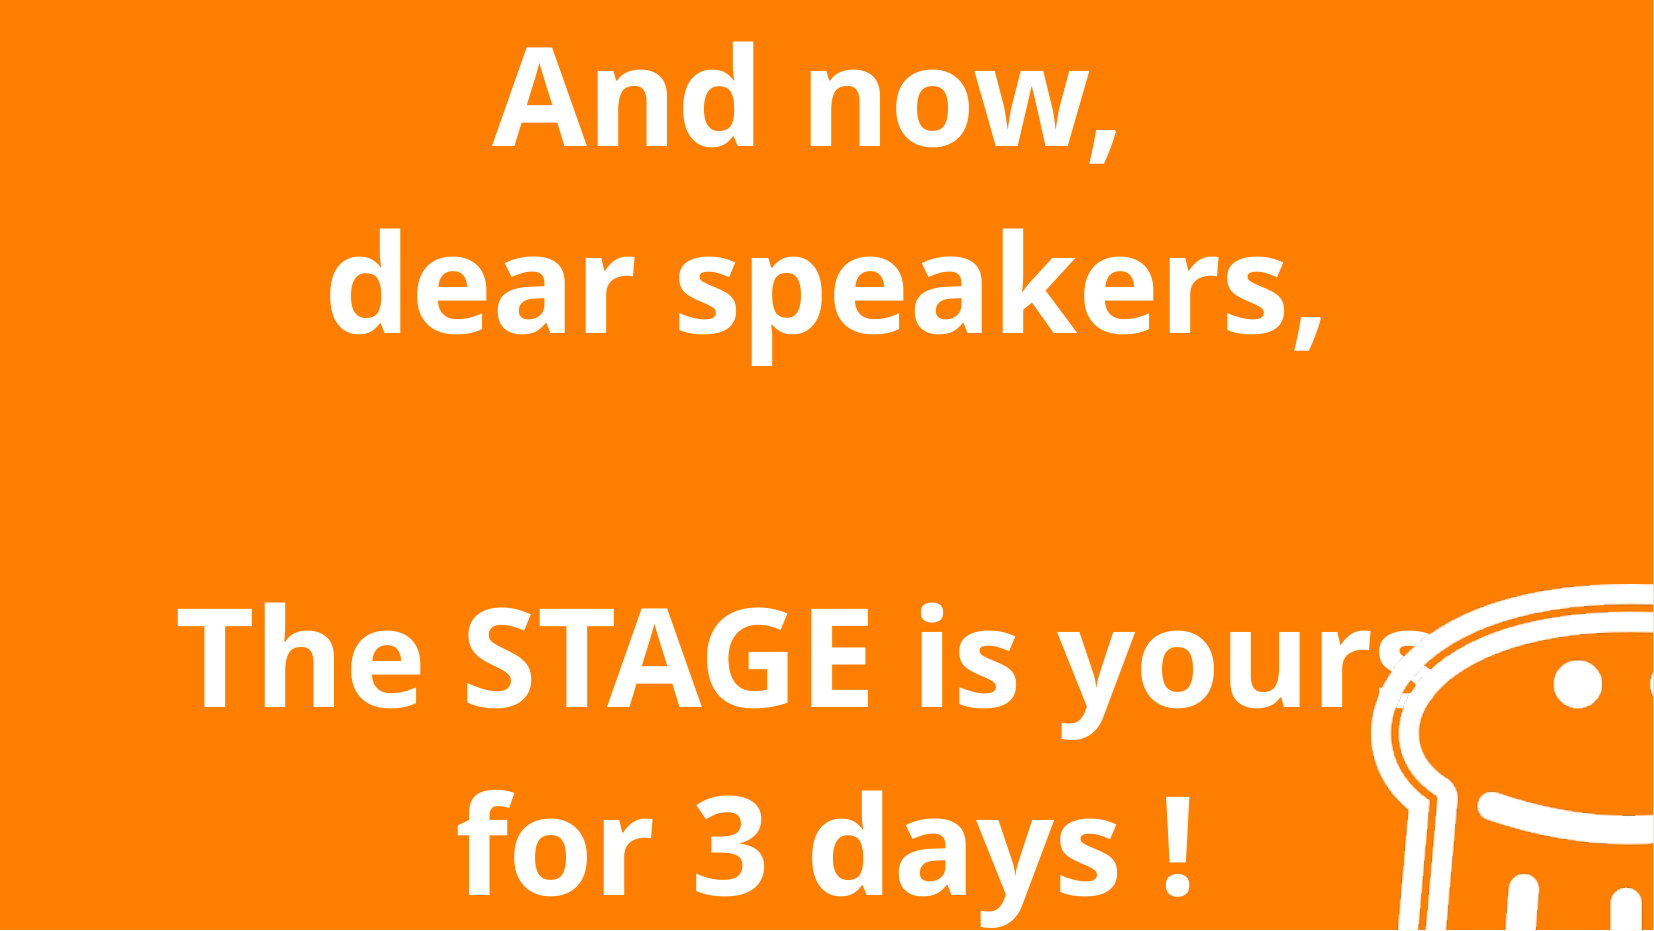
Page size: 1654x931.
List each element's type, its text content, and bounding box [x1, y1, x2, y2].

title And now, dear speakers, The STAGE is yours for 3 days ! [82, 81, 1571, 853]
title [118, 566, 1607, 931]
picture [1371, 584, 1654, 931]
